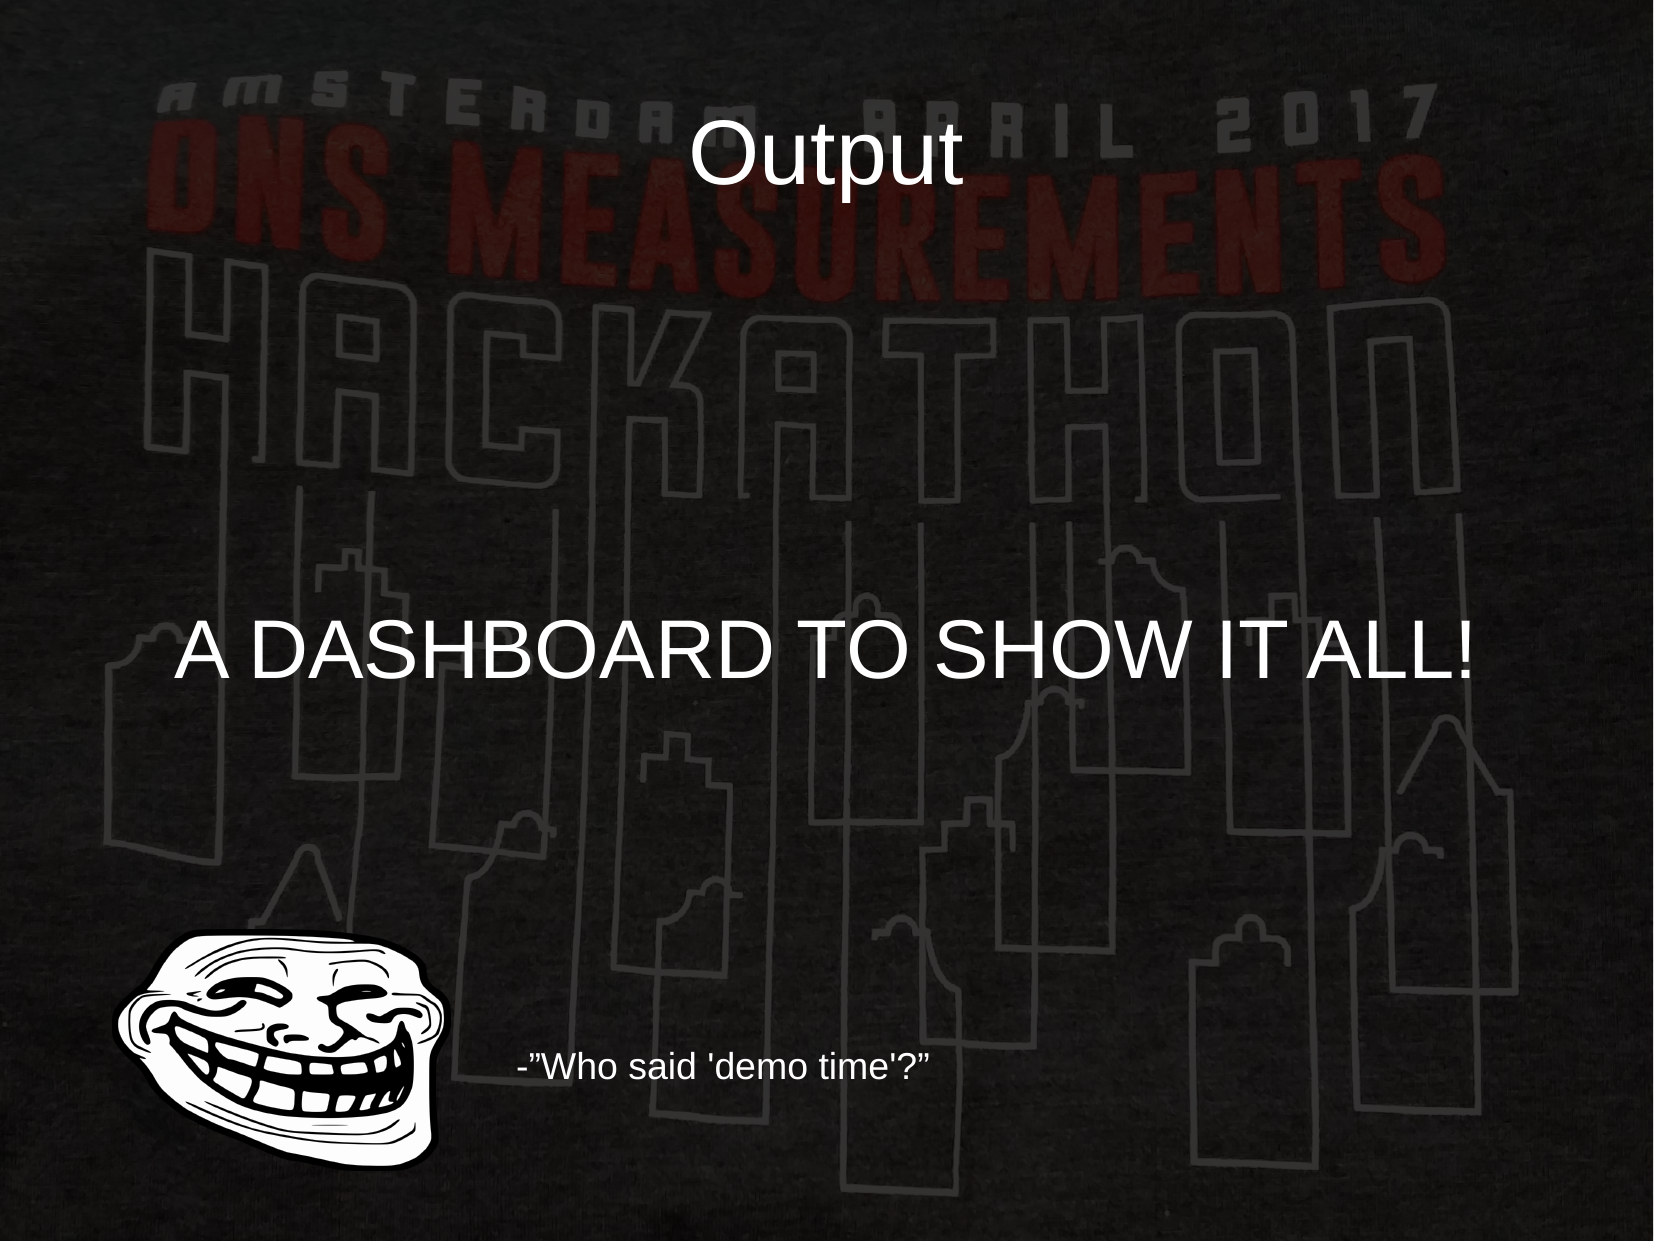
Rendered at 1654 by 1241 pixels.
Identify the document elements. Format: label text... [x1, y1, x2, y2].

picture [0, 0, 1653, 1241]
title Output [82, 49, 1571, 257]
text_box -”Who said 'demo time'?” [501, 1038, 946, 1096]
subtitle A DASHBOARD TO SHOW IT ALL! [82, 290, 1571, 1010]
